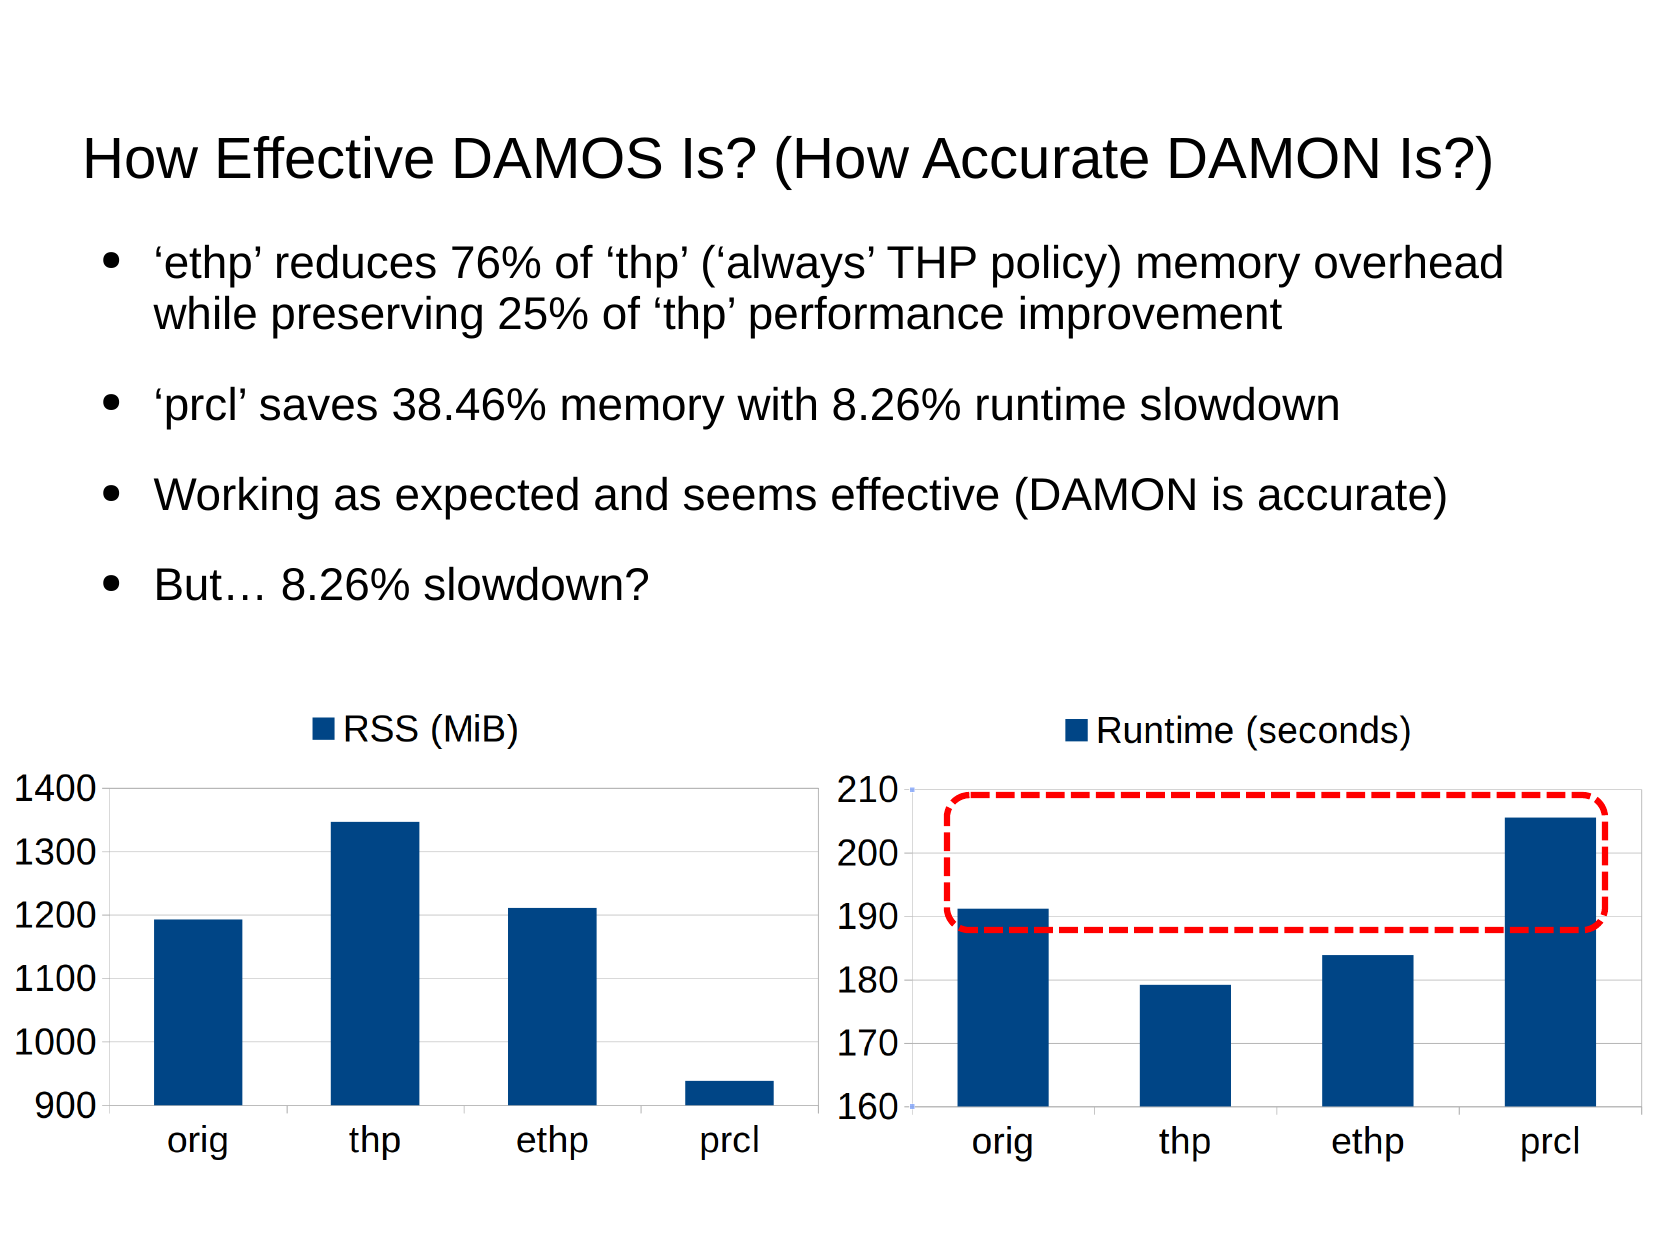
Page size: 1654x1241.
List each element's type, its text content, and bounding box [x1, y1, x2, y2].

picture [6, 704, 1654, 1165]
title How Effective DAMOS Is? (How Accurate DAMON Is?) [82, 108, 1571, 210]
list ‘ethp’ reduces 76% of ‘thp’ (‘always’ THP policy) memory overhead while preserving 25% of ‘thp’ performance improvement ‘prcl’ saves 38.46% memory with 8.26% runtime slowdown Working as expected and seems effective (DAMON is accurate) But… 8.26% slowdown? [82, 236, 1571, 710]
